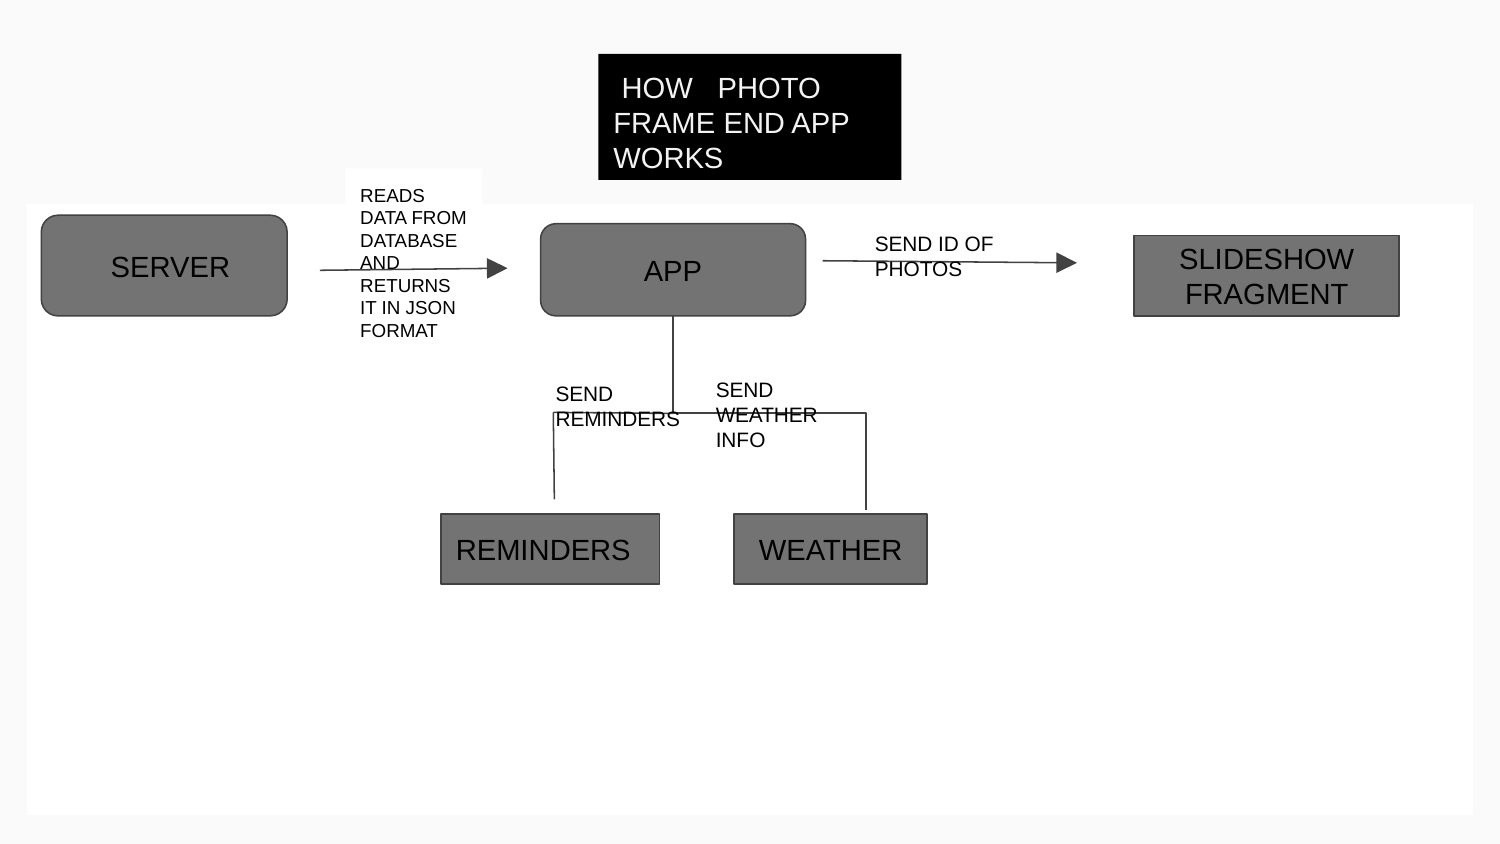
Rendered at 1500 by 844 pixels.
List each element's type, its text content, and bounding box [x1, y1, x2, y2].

text_box [26, 203, 1473, 816]
text_box [375, 261, 381, 268]
text_box READS DATA FROM DATABASE AND RETURNS IT IN JSON FORMAT [345, 168, 483, 261]
text_box APP [540, 223, 806, 316]
text_box SEND WEATHER INFO [700, 368, 861, 392]
text_box SEND REMINDERS [540, 373, 701, 396]
text_box REMINDERS [441, 514, 659, 584]
text_box [389, 261, 397, 268]
text_box HOW PHOTO FRAME END APP WORKS [598, 53, 902, 180]
text_box SLIDESHOW FRAGMENT [1134, 235, 1400, 316]
text_box SEND ID OF PHOTOS [859, 223, 1020, 246]
text_box SERVER [41, 215, 288, 316]
text_box WEATHER [734, 514, 927, 584]
